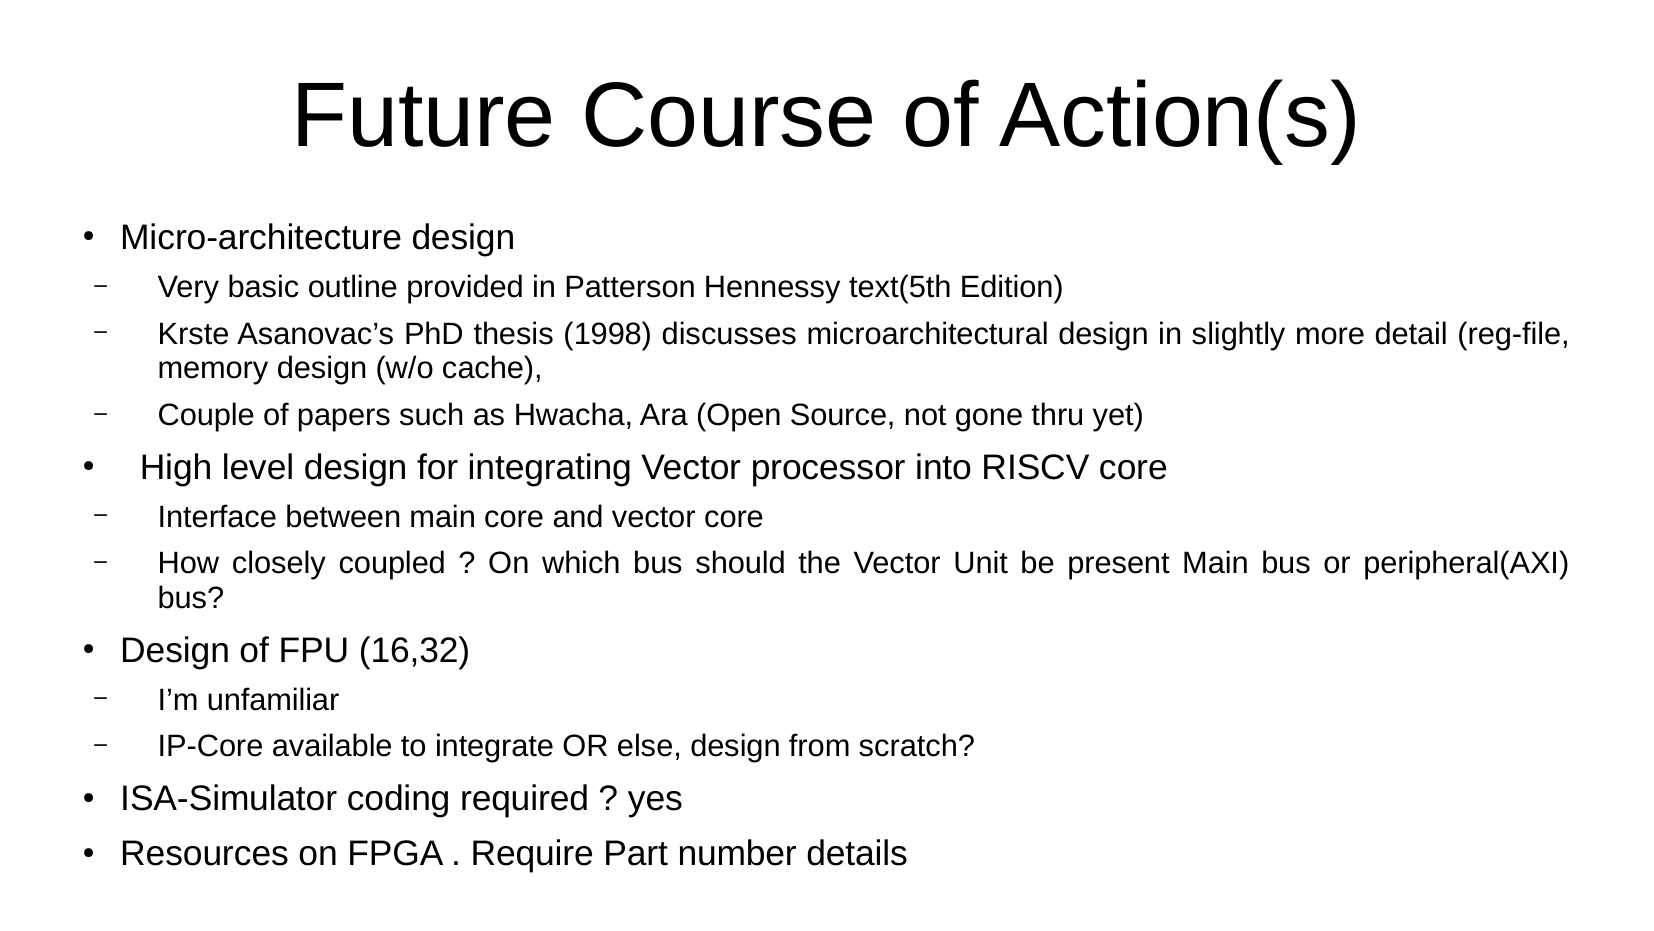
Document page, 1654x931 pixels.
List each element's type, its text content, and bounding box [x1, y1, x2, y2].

list Micro-architecture design Very basic outline provided in Patterson Hennessy text(5th Edition) Krste Asanovac’s PhD thesis (1998) discusses microarchitectural design in slightly more detail (reg-file, memory design (w/o cache), Couple of papers such as Hwacha, Ara (Open Source, not gone thru yet) High level design for integrating Vector processor into RISCV core Interface between main core and vector core How closely coupled ? On which bus should the Vector Unit be present Main bus or peripheral(AXI) bus? Design of FPU (16,32) I’m unfamiliar IP-Core available to integrate OR else, design from scratch? ISA-Simulator coding required ? yes Resources on FPGA . Require Part number details [82, 217, 1571, 886]
title Future Course of Action(s) [82, 37, 1571, 193]
